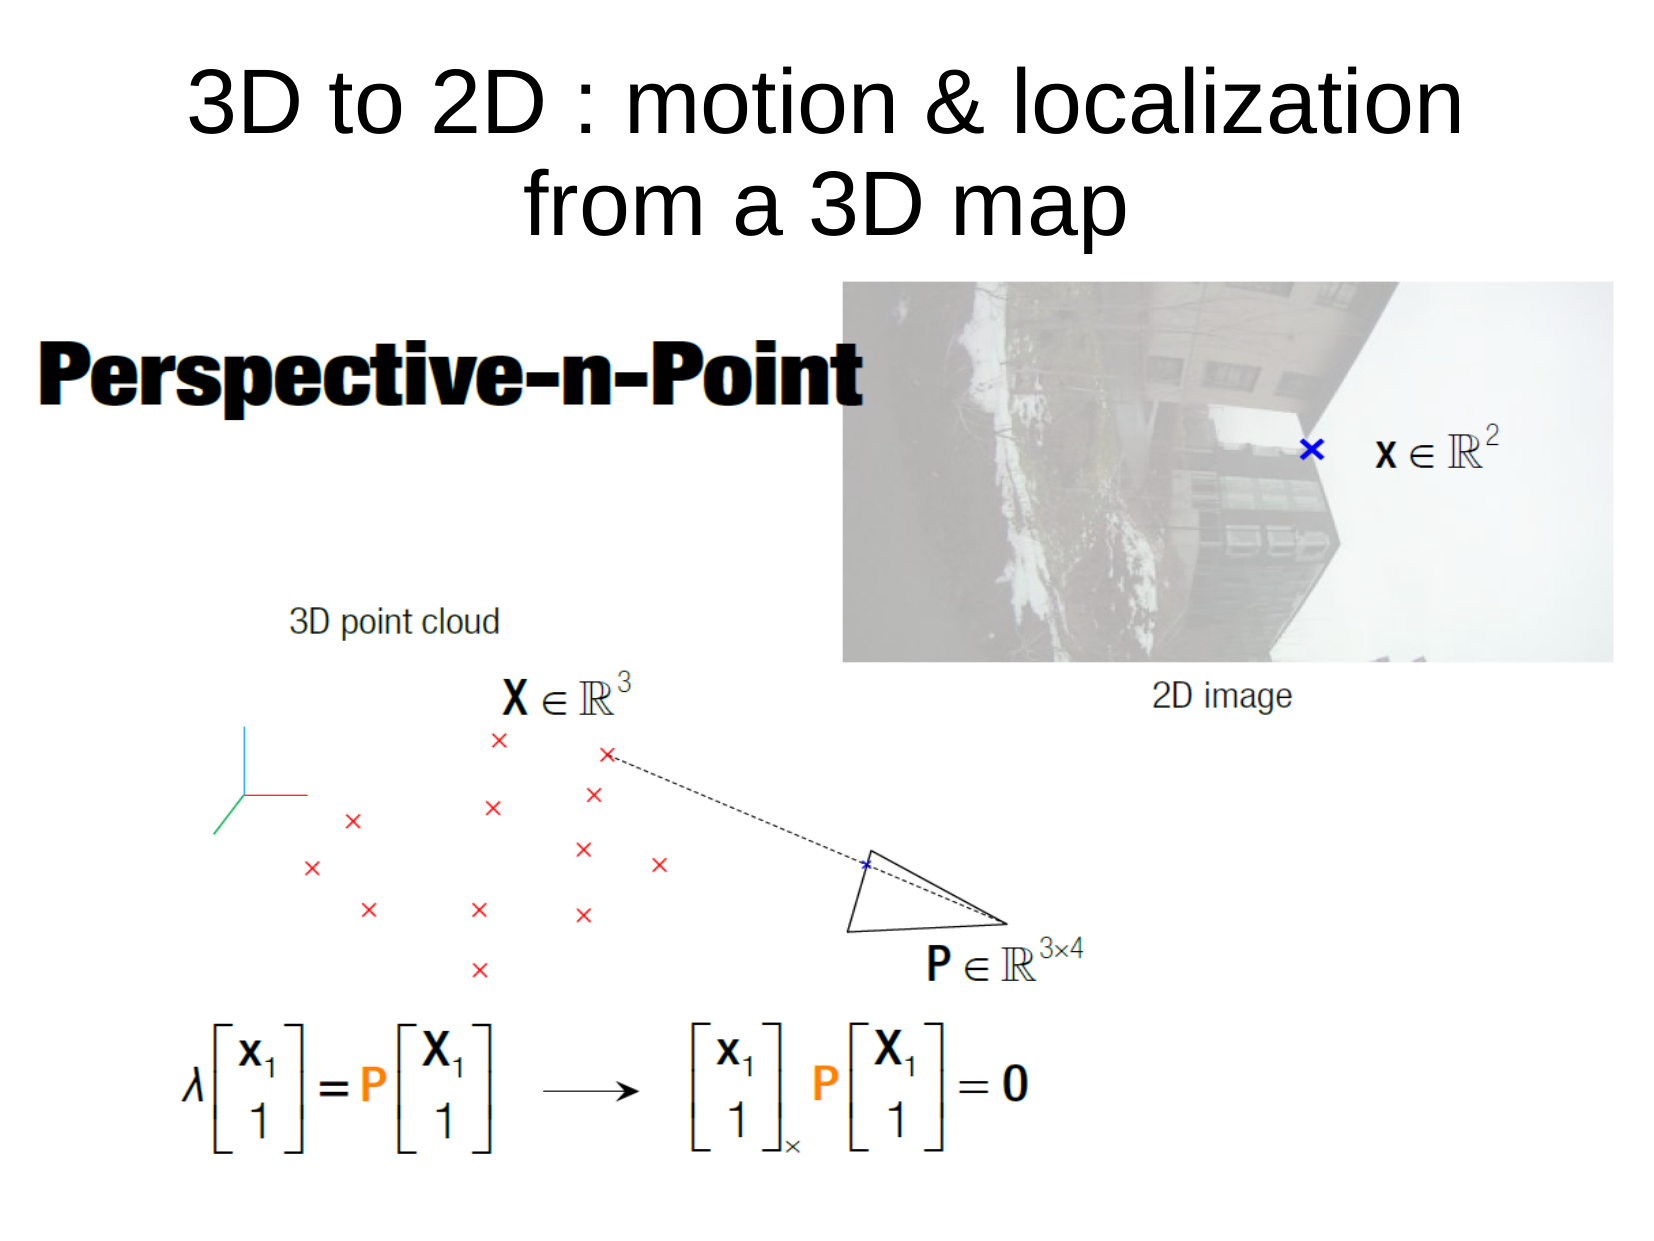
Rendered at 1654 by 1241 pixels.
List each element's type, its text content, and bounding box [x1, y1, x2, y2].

title 3D to 2D : motion & localization from a 3D map [82, 49, 1571, 257]
picture [30, 271, 1630, 1216]
